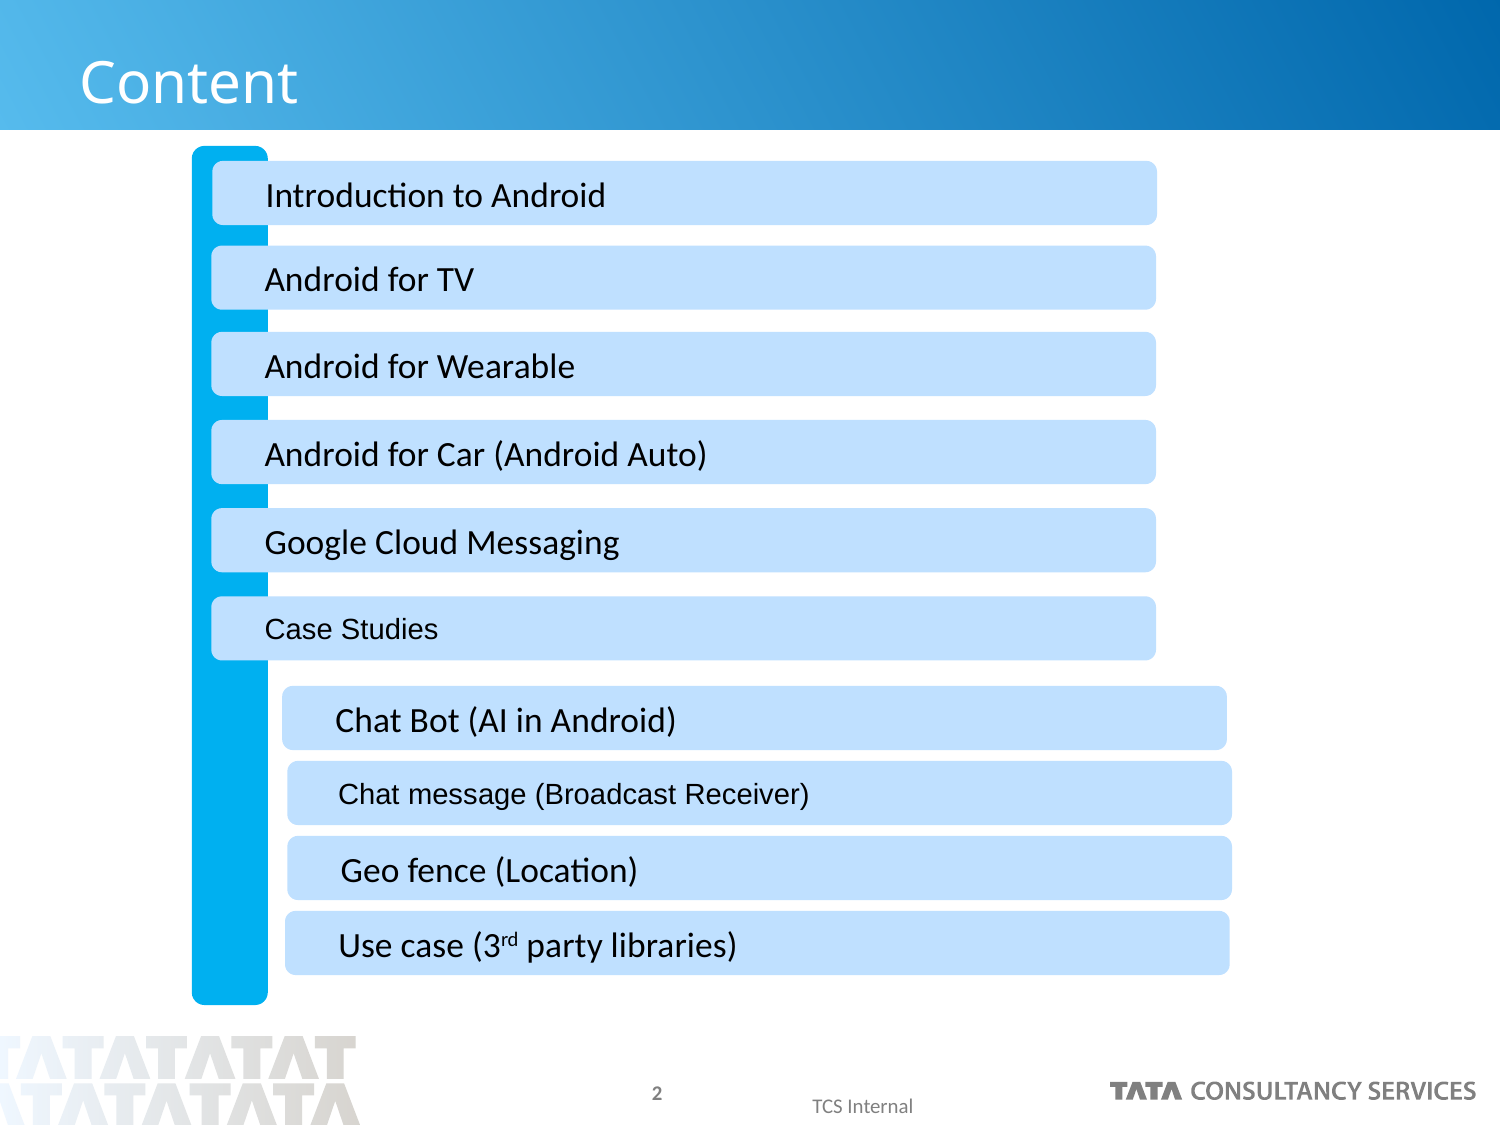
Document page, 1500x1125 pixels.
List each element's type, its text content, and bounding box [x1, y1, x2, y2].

text_box Case Studies [211, 596, 1157, 661]
text_box Android for TV [211, 245, 1157, 310]
text_box Android for Wearable [211, 331, 1157, 397]
text_box [191, 145, 268, 1006]
text_box Android for Car (Android Auto) [211, 419, 1157, 485]
text_box Introduction to Android [212, 160, 1158, 226]
text_box Google Cloud Messaging [211, 508, 1157, 573]
text_box Use case (3rd party libraries) [285, 910, 1230, 976]
text_box Geo fence (Location) [287, 835, 1233, 901]
text_box Chat message (Broadcast Receiver) [287, 760, 1233, 826]
title Content [64, 40, 1302, 121]
text_box TCS Internal [797, 1084, 1247, 1117]
text_box Chat Bot (AI in Android) [282, 685, 1227, 751]
